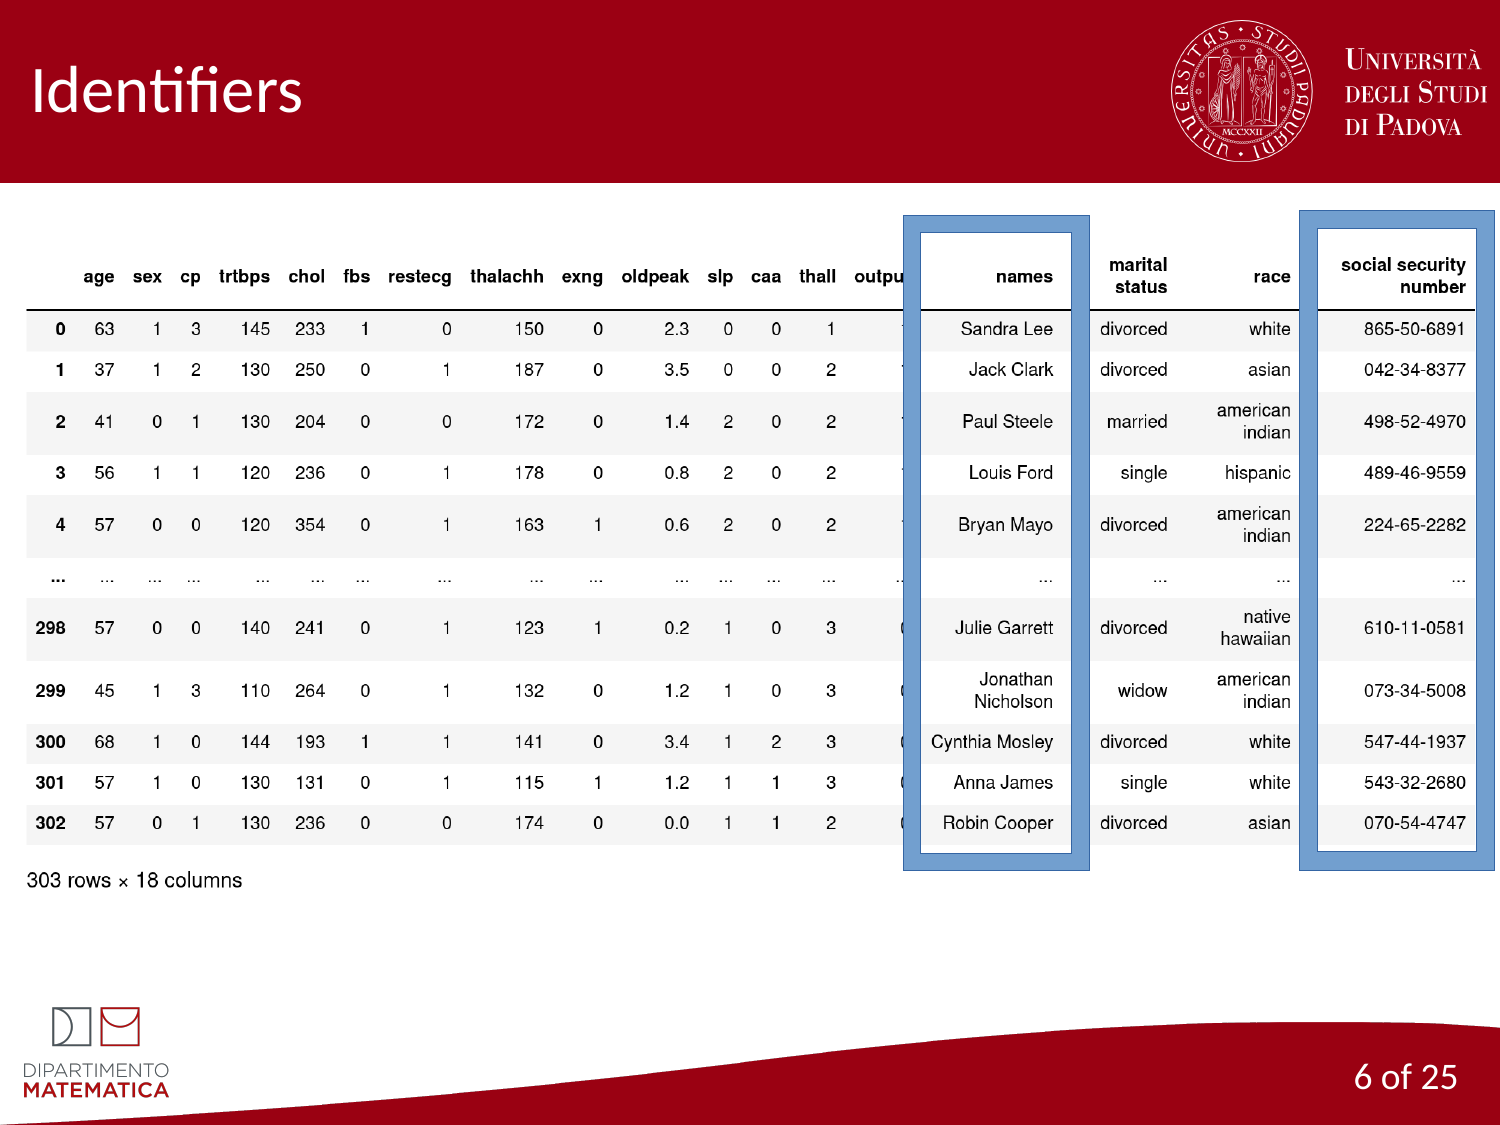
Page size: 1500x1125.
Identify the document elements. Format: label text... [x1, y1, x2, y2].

picture [1318, 244, 1476, 851]
picture [921, 244, 1071, 853]
picture [1171, 20, 1487, 162]
slide_number <number> of 25 [1136, 1044, 1474, 1104]
picture [15, 244, 1486, 901]
text_box [1299, 210, 1495, 871]
title Identifiers [0, 0, 1159, 183]
text_box [903, 215, 1090, 871]
picture [0, 1007, 1500, 1125]
